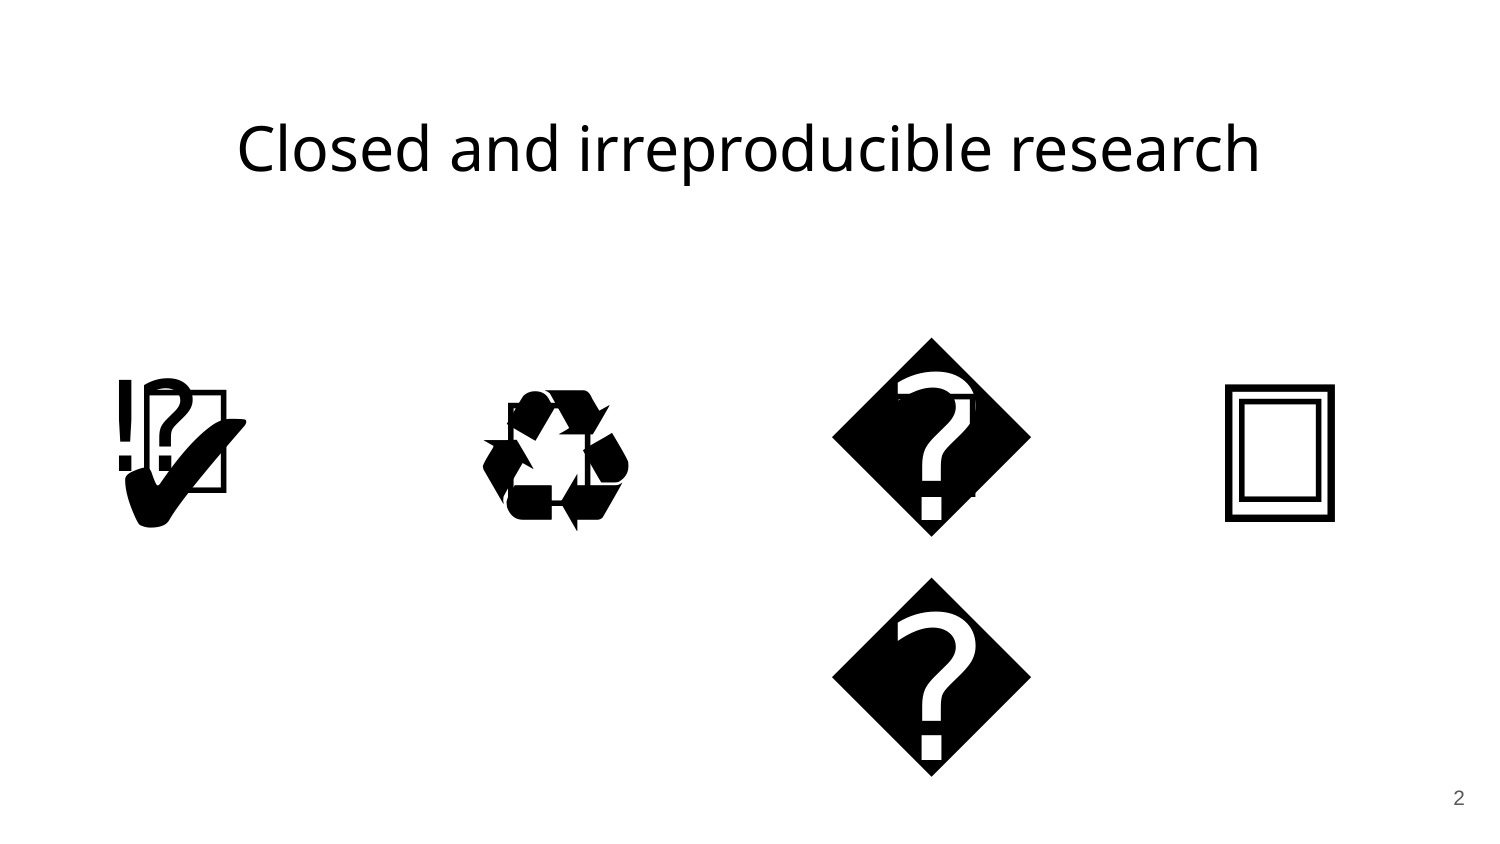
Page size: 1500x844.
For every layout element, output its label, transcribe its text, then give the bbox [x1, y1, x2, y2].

text_box ✔️ [87, 301, 323, 600]
text_box ❌ [412, 310, 687, 583]
text_box 🎓 [814, 305, 1057, 816]
text_box ❌ [834, 331, 1037, 544]
text_box ⁉️ [95, 331, 279, 512]
slide_number <number> [1389, 764, 1480, 830]
text_box ❌ [107, 358, 266, 508]
text_box ♻️ [410, 315, 702, 588]
text_box ❌ [1143, 305, 1418, 579]
title Closed and irreproducible research [51, 77, 1449, 216]
